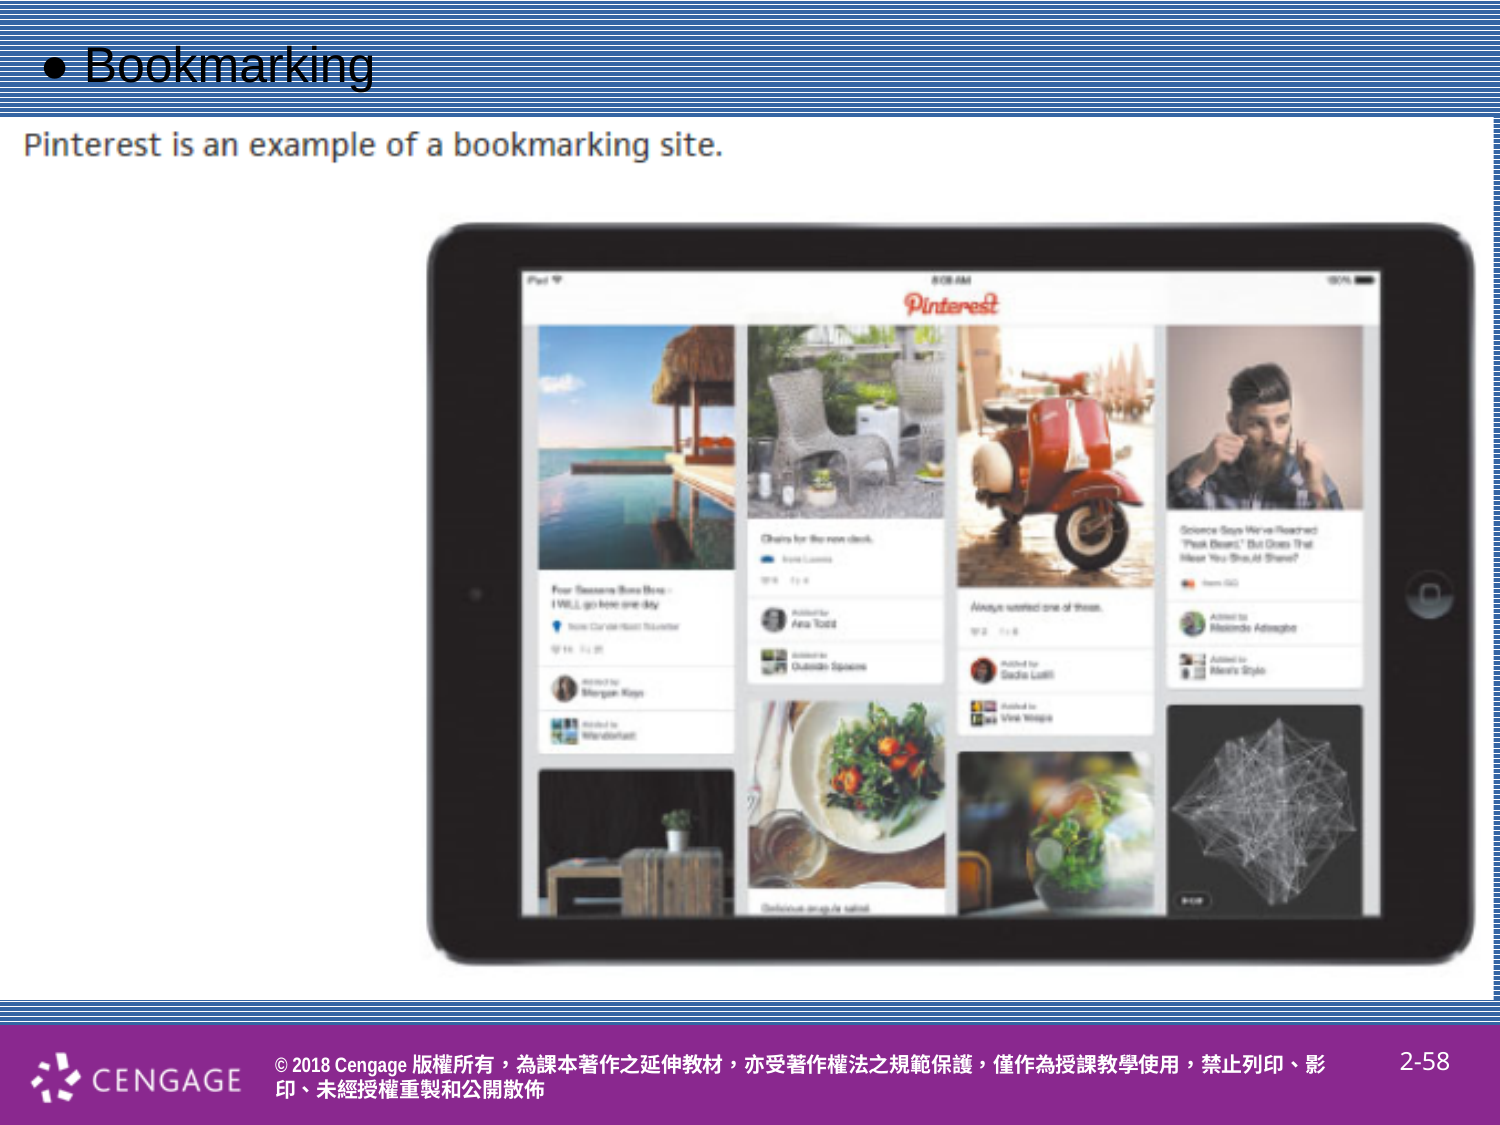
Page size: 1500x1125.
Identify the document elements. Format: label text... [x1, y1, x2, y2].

picture [21, 1043, 246, 1111]
text_box ● Bookmarking [0, 24, 613, 100]
picture [0, 117, 1494, 1000]
